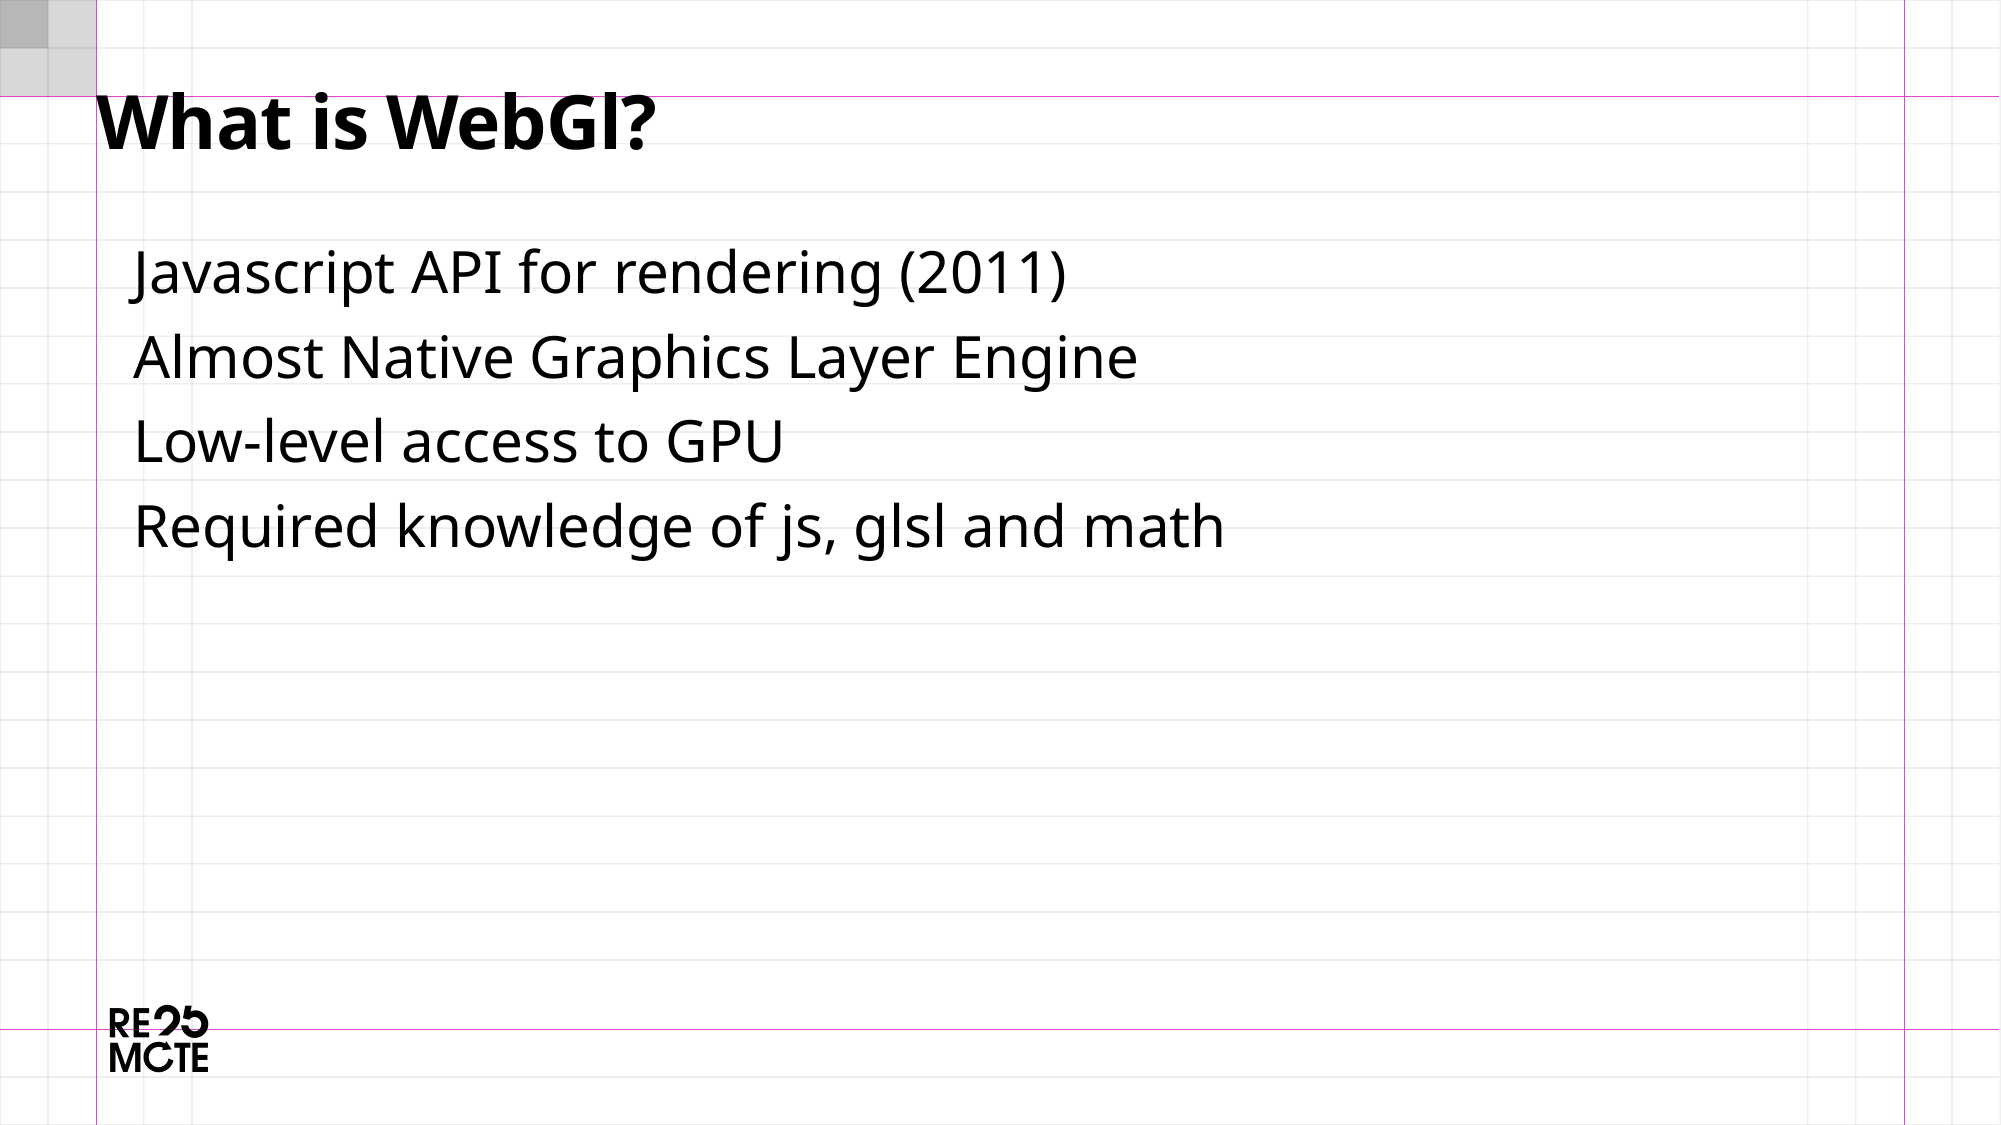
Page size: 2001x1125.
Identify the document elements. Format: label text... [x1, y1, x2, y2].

title What is WebGl? [96, 75, 1904, 166]
list Javascript API for rendering (2011) Almost Native Graphics Layer Engine Low-level access to GPU Required knowledge of js, glsl and math [95, 235, 1904, 563]
